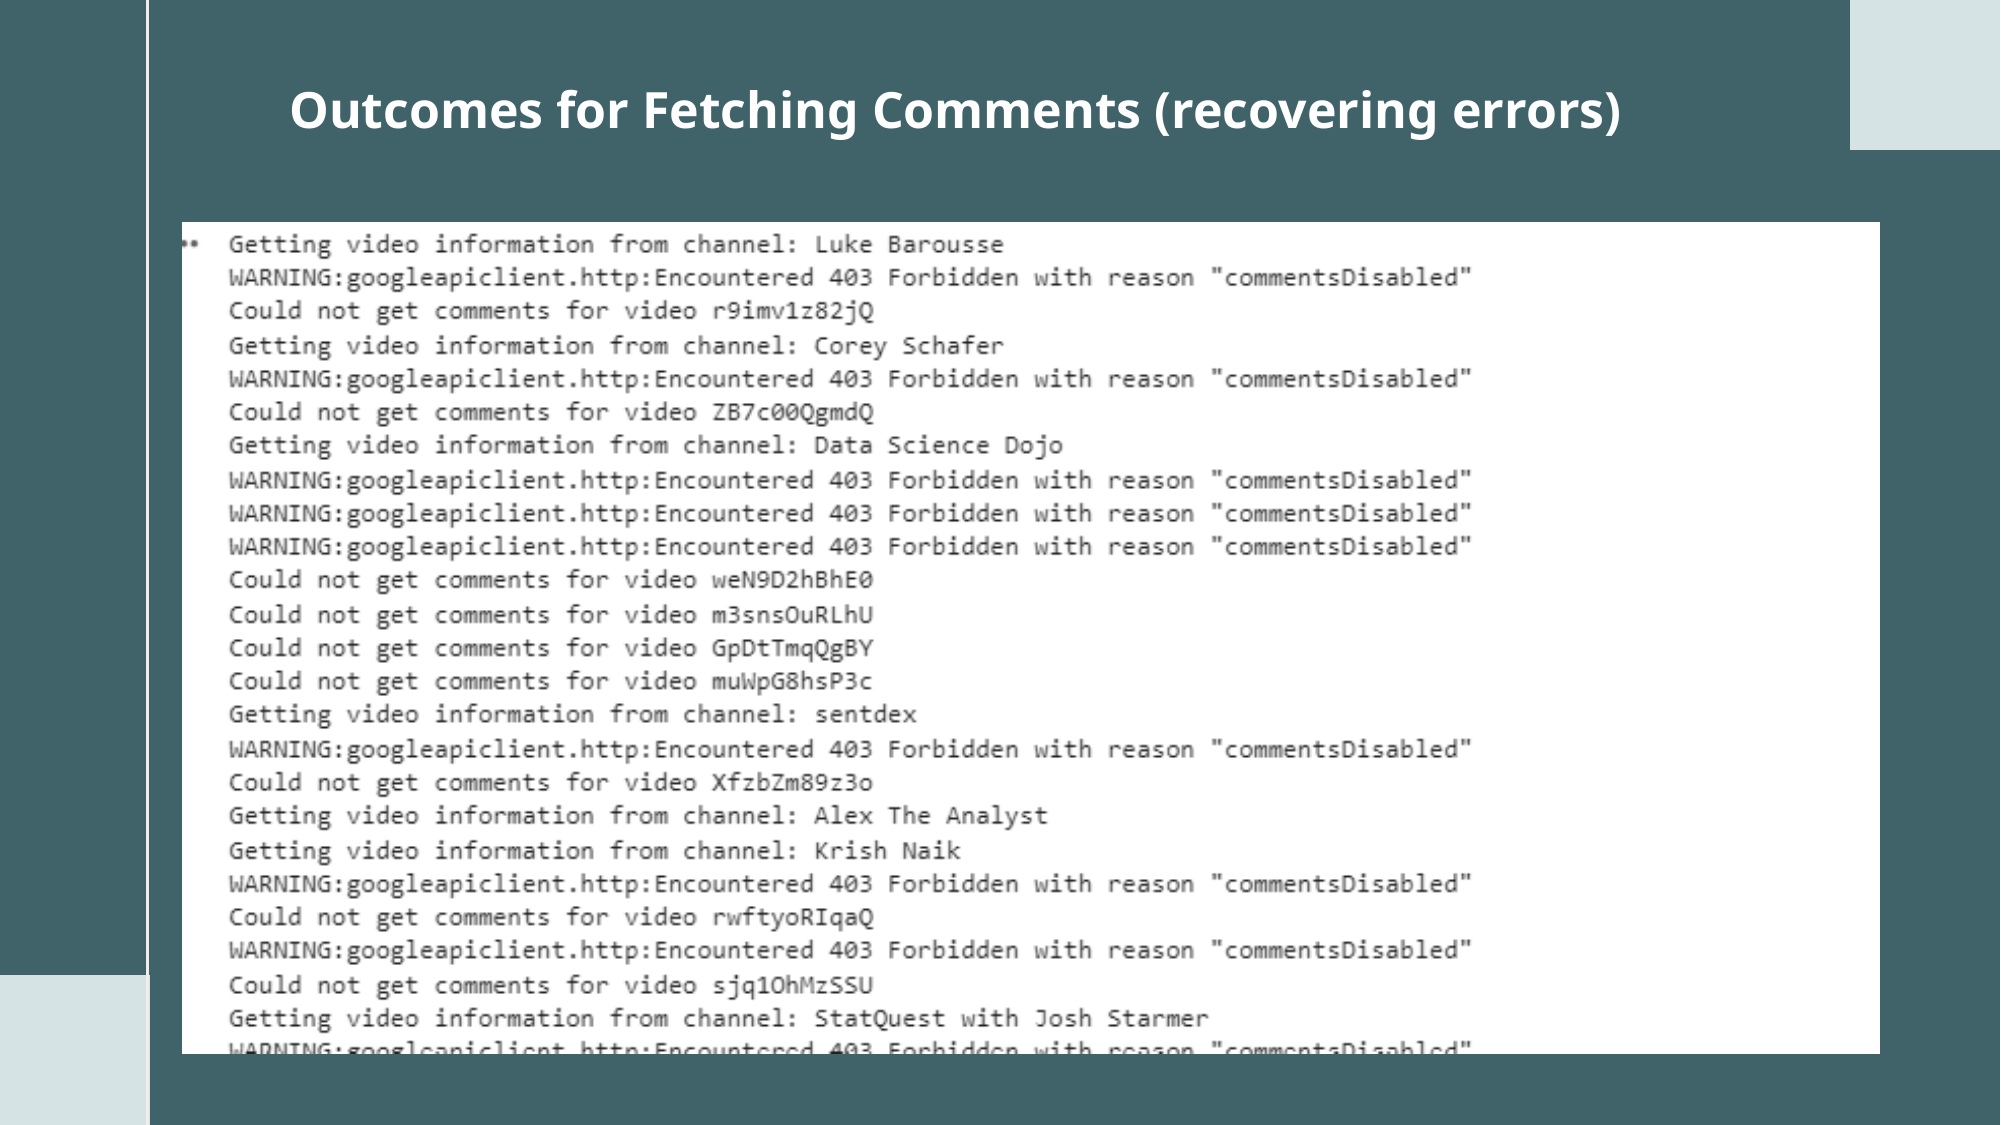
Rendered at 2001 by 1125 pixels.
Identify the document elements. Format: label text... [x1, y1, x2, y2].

picture [182, 222, 1880, 1054]
text_box Outcomes for Fetching Comments (recovering errors) [274, 71, 1705, 148]
